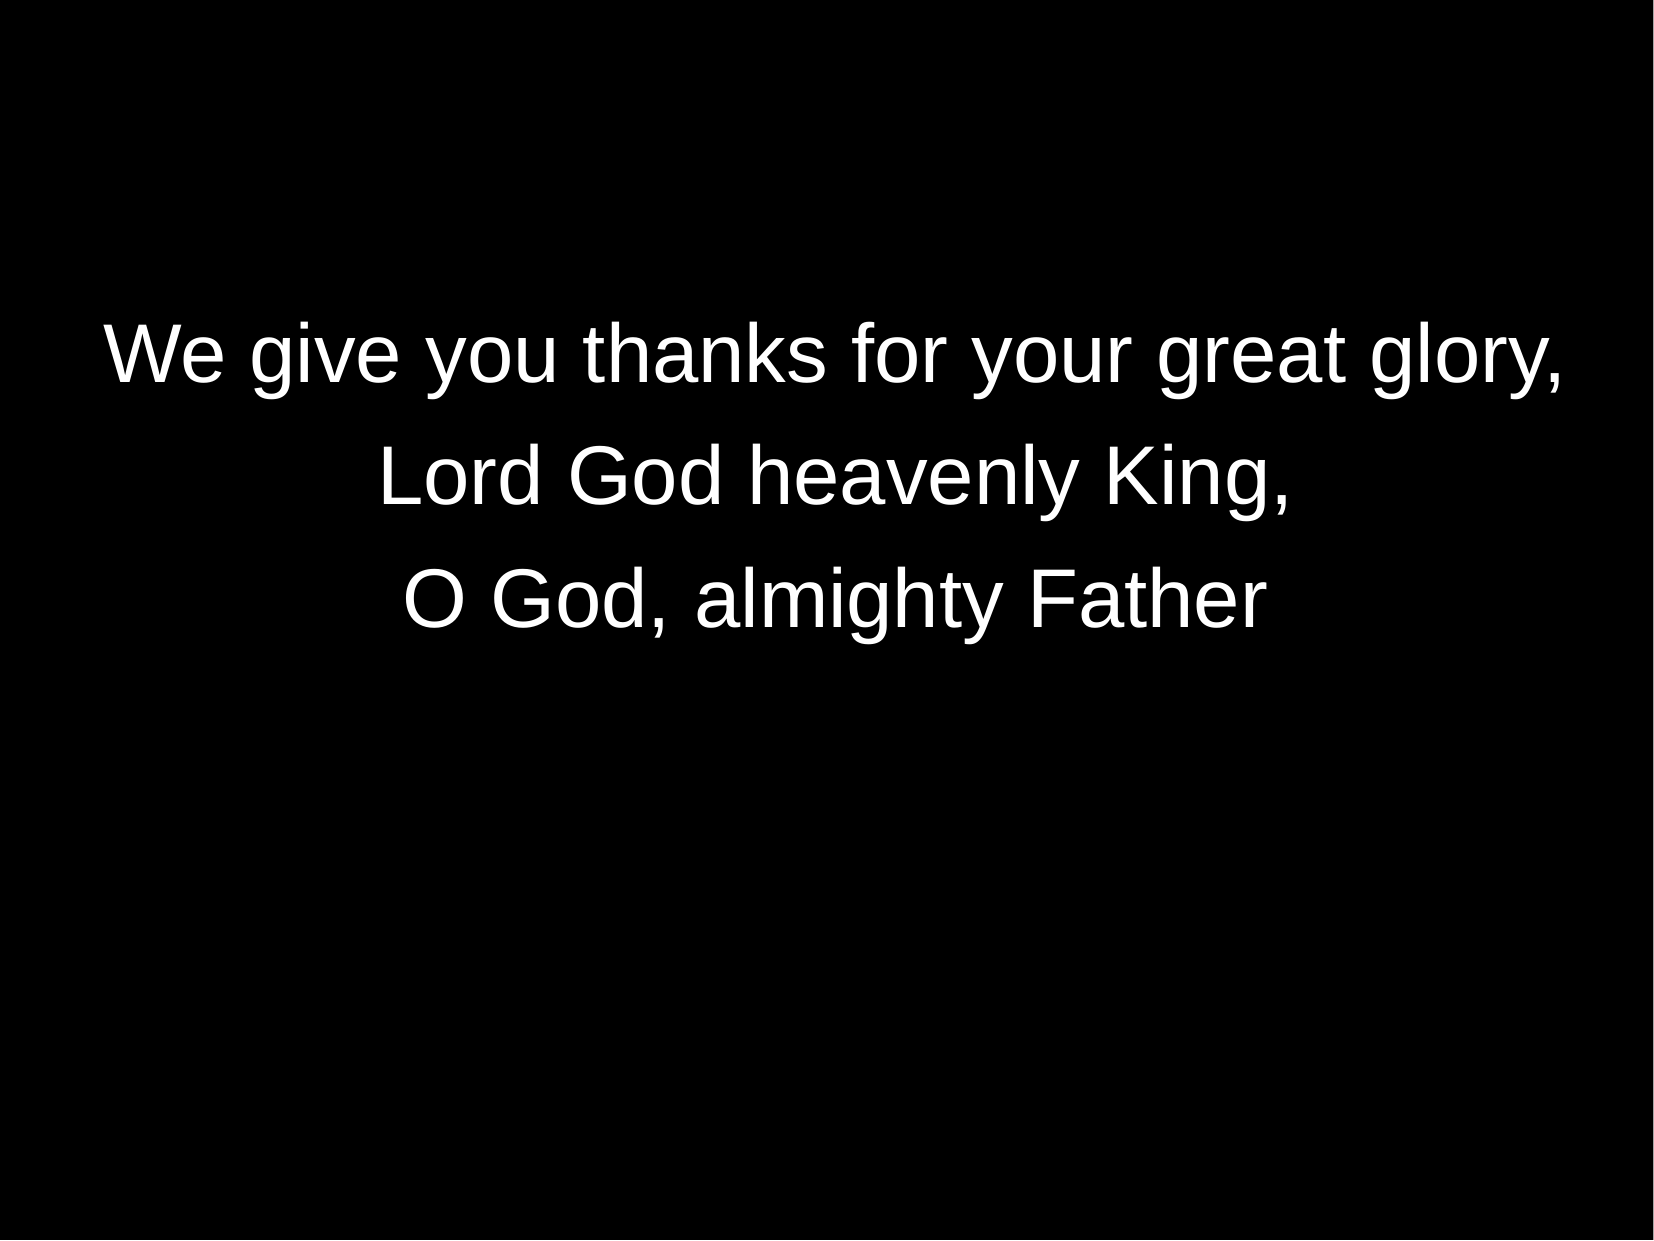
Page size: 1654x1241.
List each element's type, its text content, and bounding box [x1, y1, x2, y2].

list We give you thanks for your great glory, Lord God heavenly King, O God, almighty Father [0, 307, 1654, 1027]
